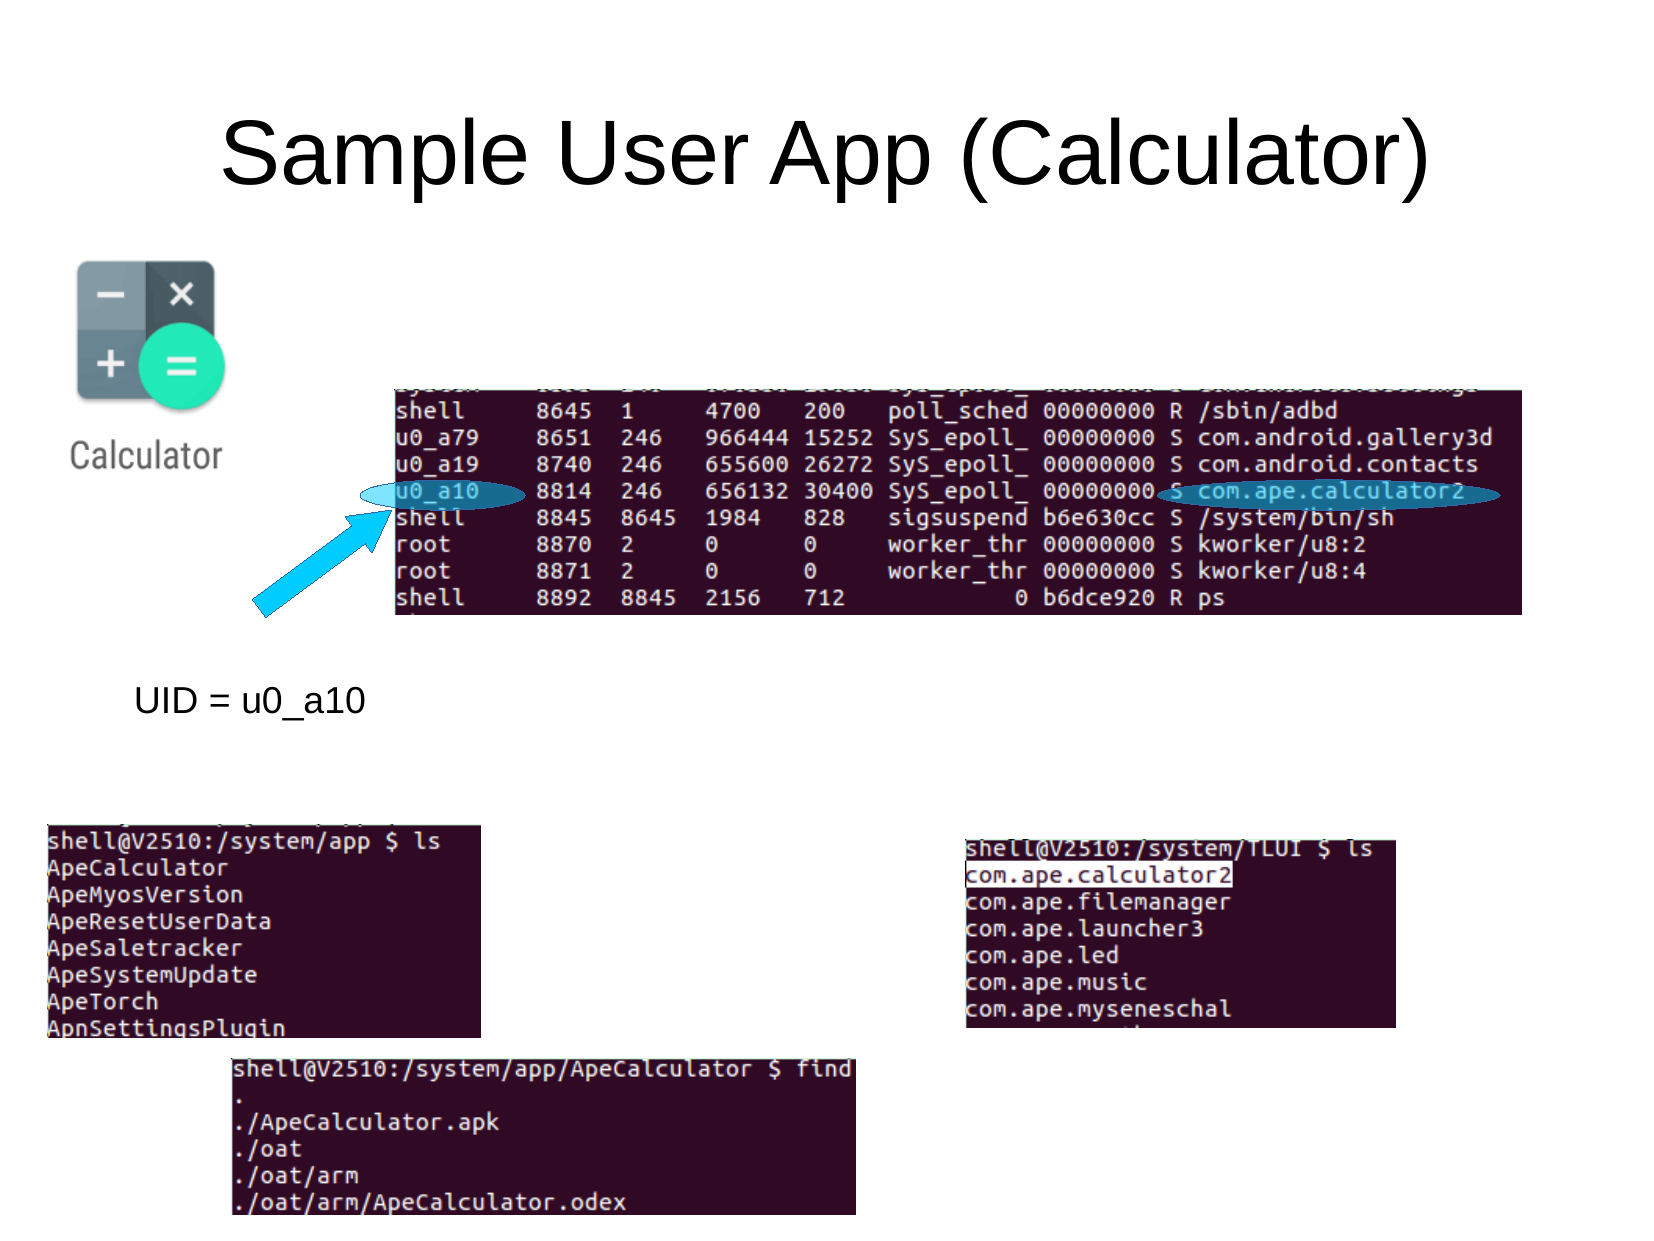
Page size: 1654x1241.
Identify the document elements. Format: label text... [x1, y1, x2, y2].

text_box [360, 480, 526, 511]
picture [15, 224, 289, 496]
text_box UID = u0_a10 [119, 671, 381, 729]
picture [394, 389, 1522, 615]
title Sample User App (Calculator) [82, 49, 1571, 257]
text_box [1157, 479, 1501, 511]
picture [965, 839, 1396, 1028]
text_box [252, 510, 392, 618]
picture [47, 824, 481, 1038]
picture [231, 1058, 856, 1216]
